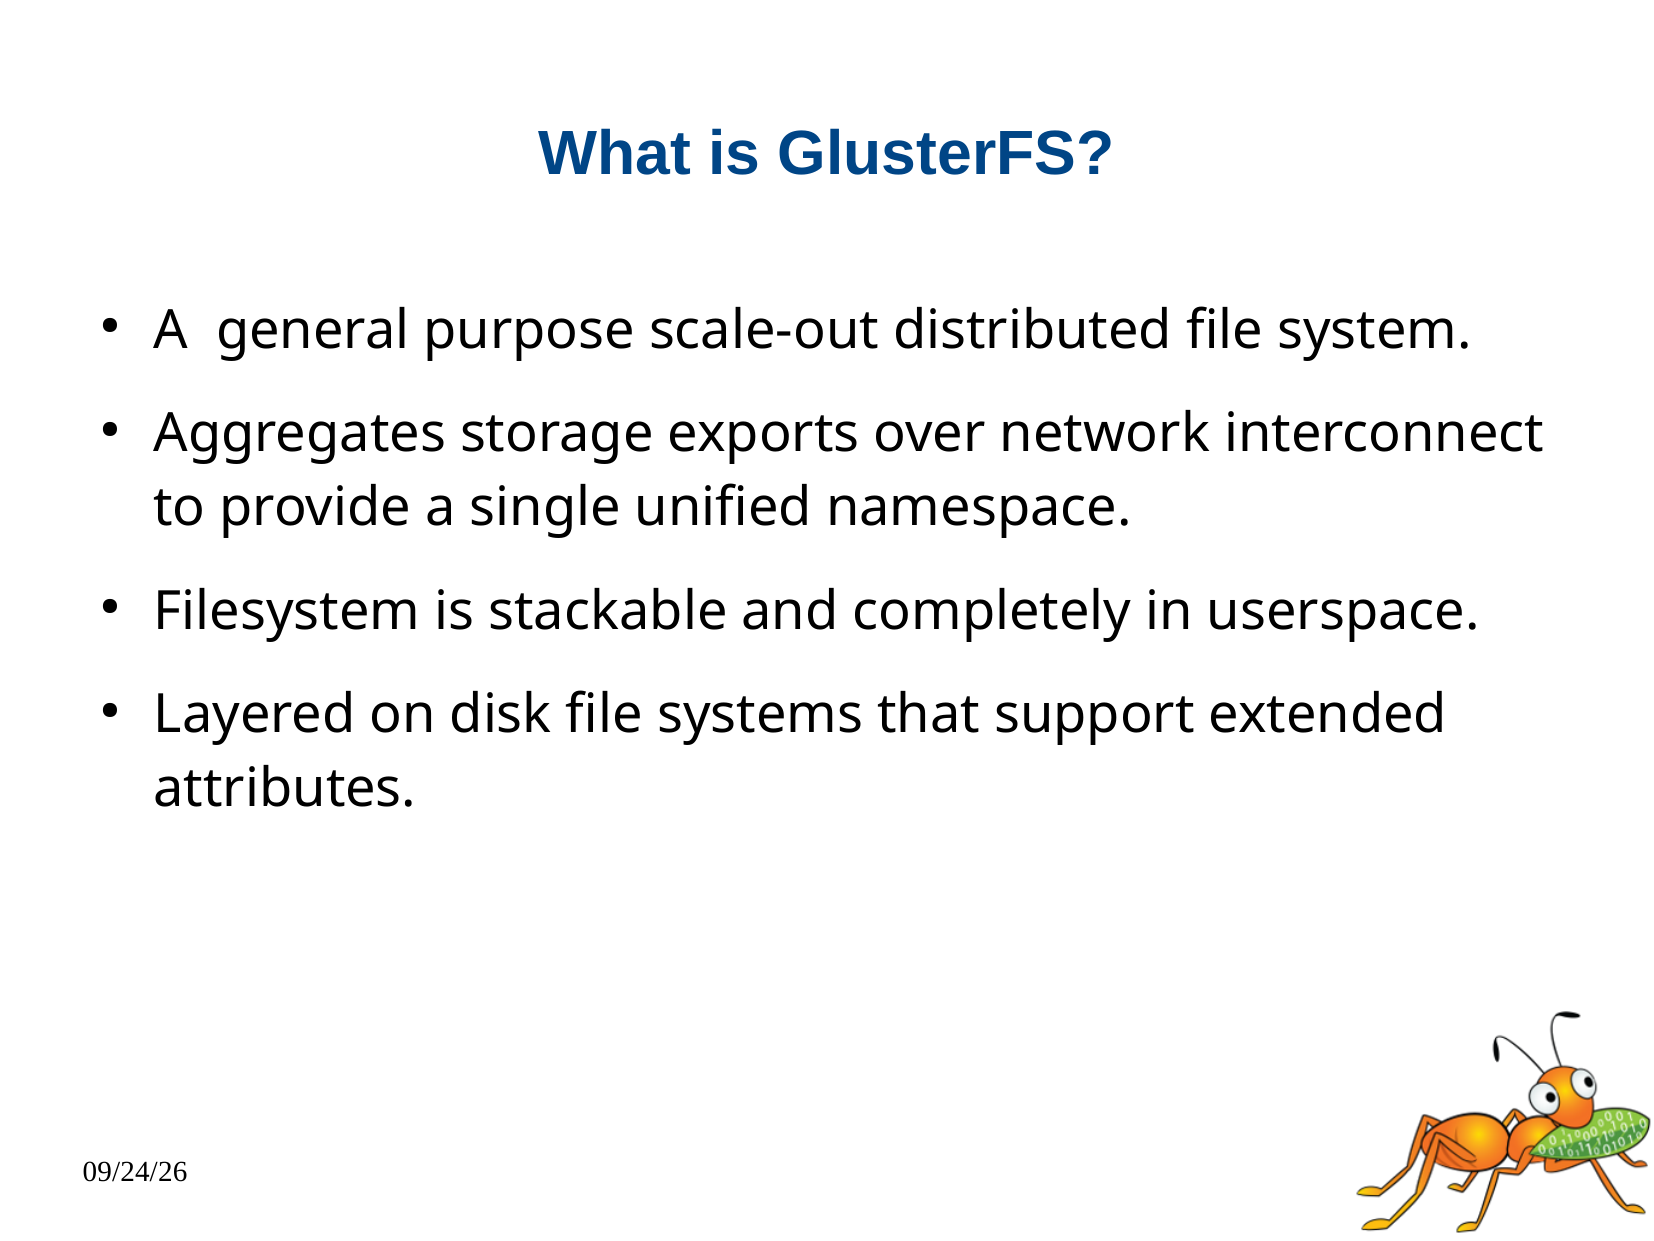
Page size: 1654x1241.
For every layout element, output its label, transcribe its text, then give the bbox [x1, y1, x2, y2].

title What is GlusterFS? [82, 49, 1571, 257]
list A general purpose scale-out distributed file system. Aggregates storage exports over network interconnect to provide a single unified namespace. Filesystem is stackable and completely in userspace. Layered on disk file systems that support extended attributes. [82, 290, 1571, 1126]
picture [1353, 1009, 1654, 1235]
